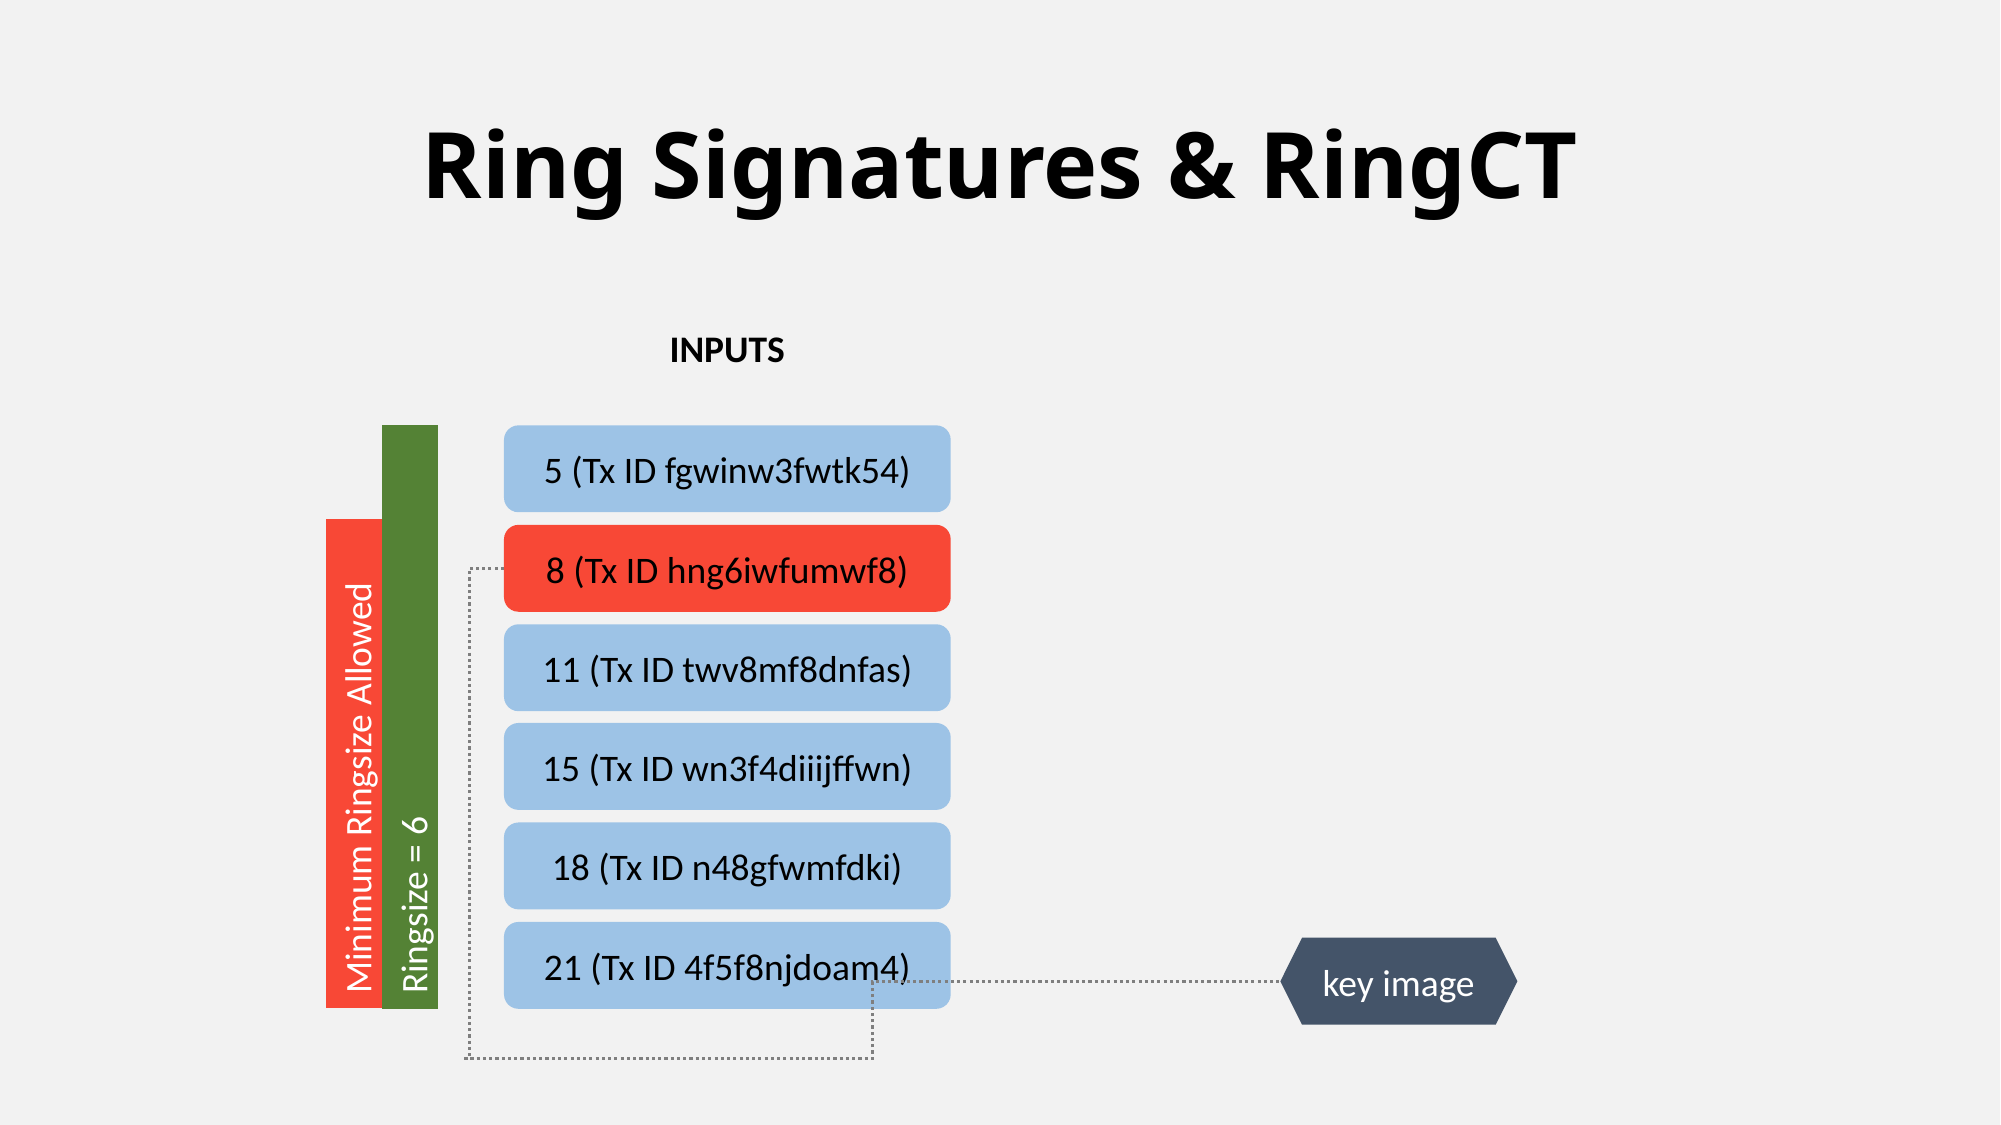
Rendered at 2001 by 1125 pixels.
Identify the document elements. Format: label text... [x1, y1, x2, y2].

text_box Ringsize = 6 [382, 425, 438, 1009]
text_box INPUTS [654, 317, 801, 379]
text_box 5 (Tx ID fgwinw3fwtk54) [503, 425, 951, 513]
text_box key image [1280, 937, 1518, 1025]
text_box 18 (Tx ID n48gfwmfdki) [503, 822, 951, 910]
text_box 21 (Tx ID 4f5f8njdoam4) [503, 921, 951, 1009]
text_box 15 (Tx ID wn3f4diiijffwn) [503, 722, 951, 810]
text_box Minimum Ringsize Allowed [326, 519, 382, 1008]
title Ring Signatures & RingCT [137, 59, 1863, 278]
text_box 8 (Tx ID hng6iwfumwf8) [503, 524, 951, 612]
text_box 11 (Tx ID twv8mf8dnfas) [503, 624, 951, 712]
